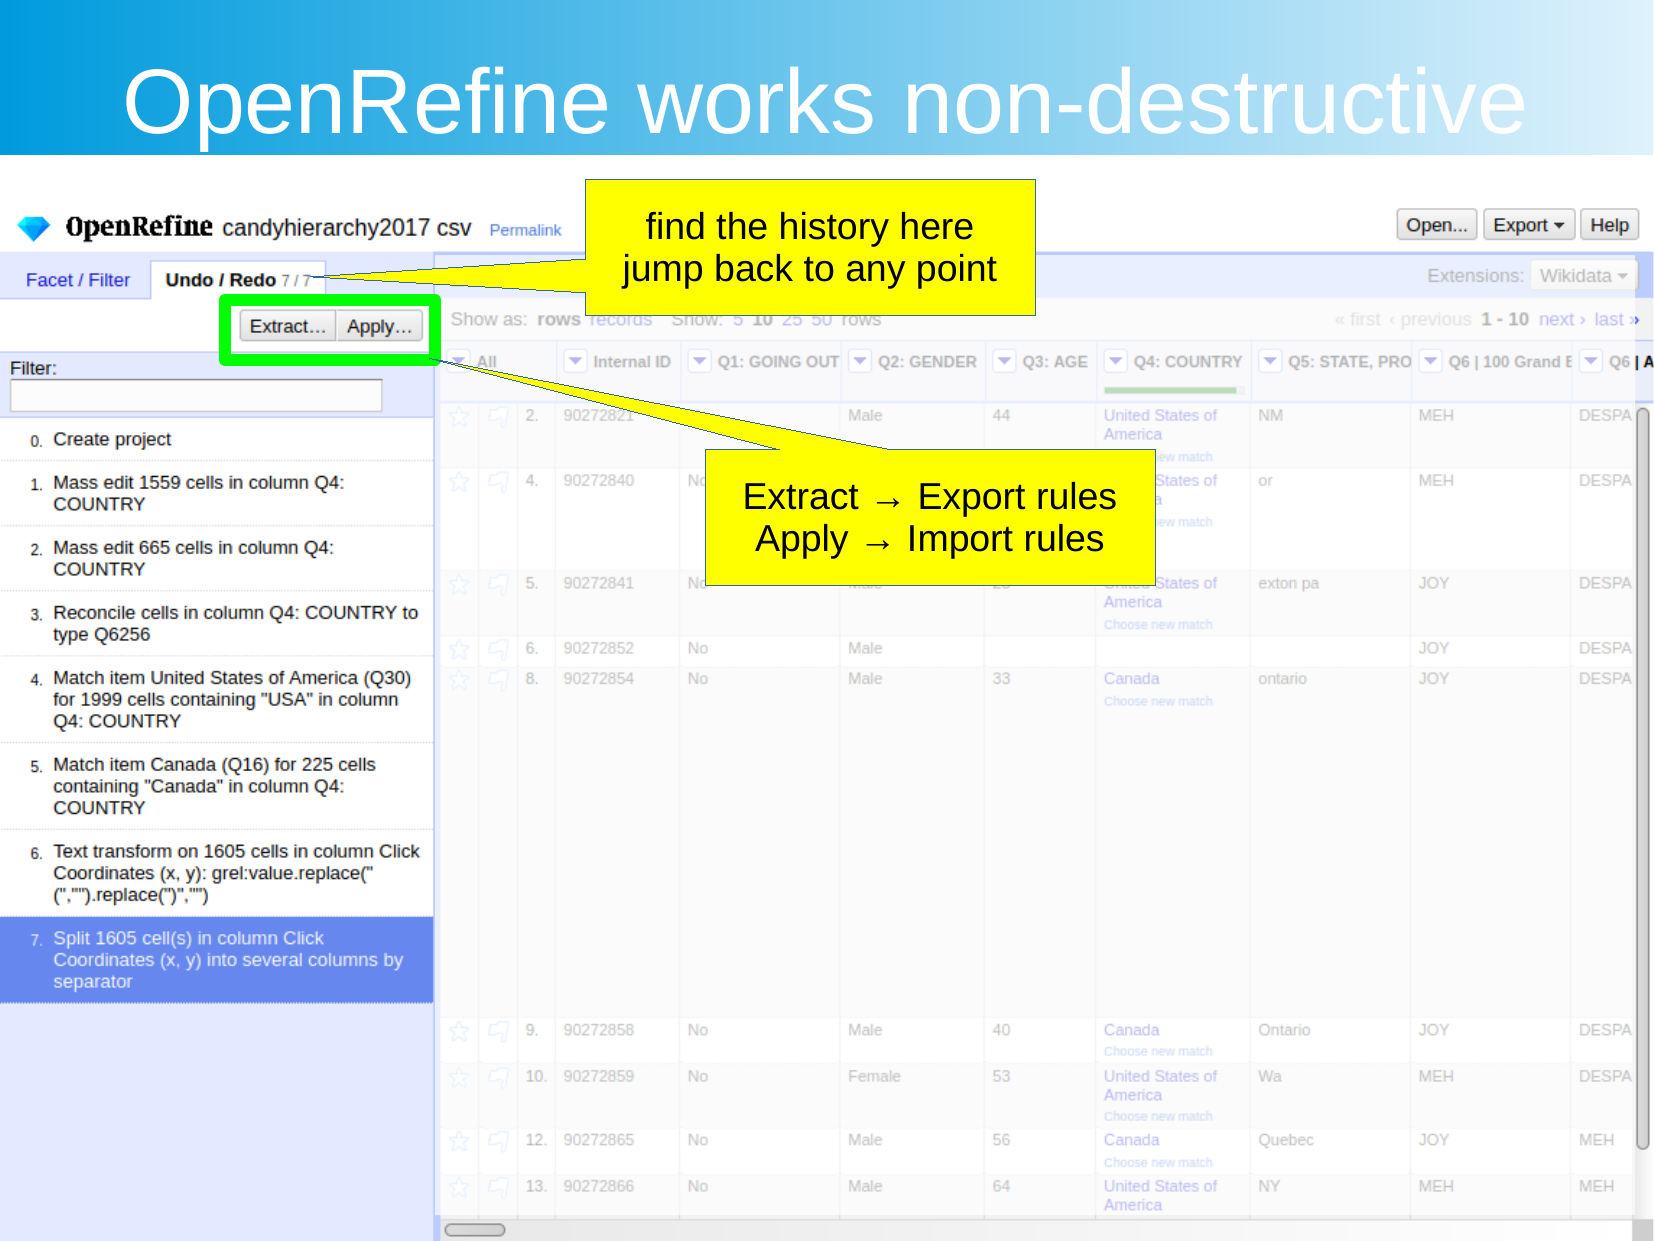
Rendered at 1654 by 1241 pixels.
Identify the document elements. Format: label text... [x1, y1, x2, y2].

text_box find the history here jump back to any point [310, 179, 1036, 316]
text_box Extract → Export rules Apply → Import rules [429, 358, 1156, 586]
text_box [225, 255, 1636, 1216]
picture [0, 194, 1654, 1241]
title OpenRefine works non-destructive [82, 49, 1571, 155]
text_box [435, 255, 585, 268]
